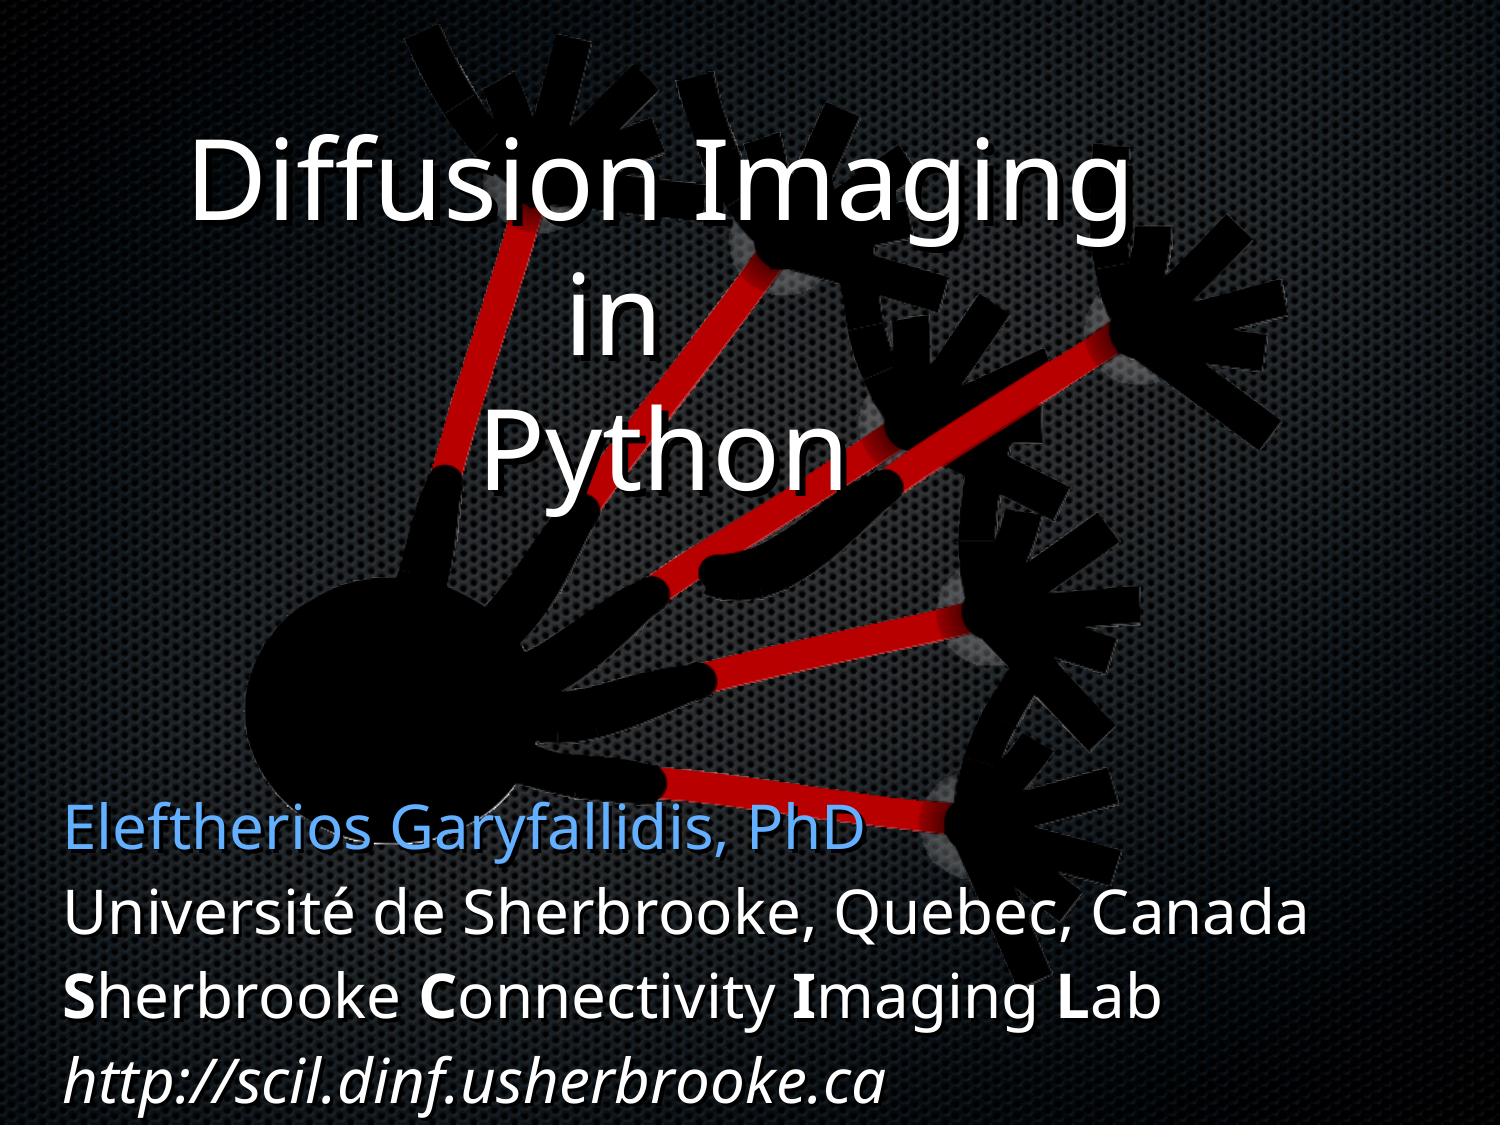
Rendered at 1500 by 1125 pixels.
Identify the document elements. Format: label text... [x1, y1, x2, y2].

list Eleftherios Garyfallidis, PhD Université de Sherbrooke, Quebec, Canada Sherbrooke Connectivity Imaging Lab http://scil.dinf.usherbrooke.ca [54, 779, 1465, 1125]
picture [0, 0, 1500, 1125]
title Diffusion Imaging in Python [177, 0, 1500, 522]
